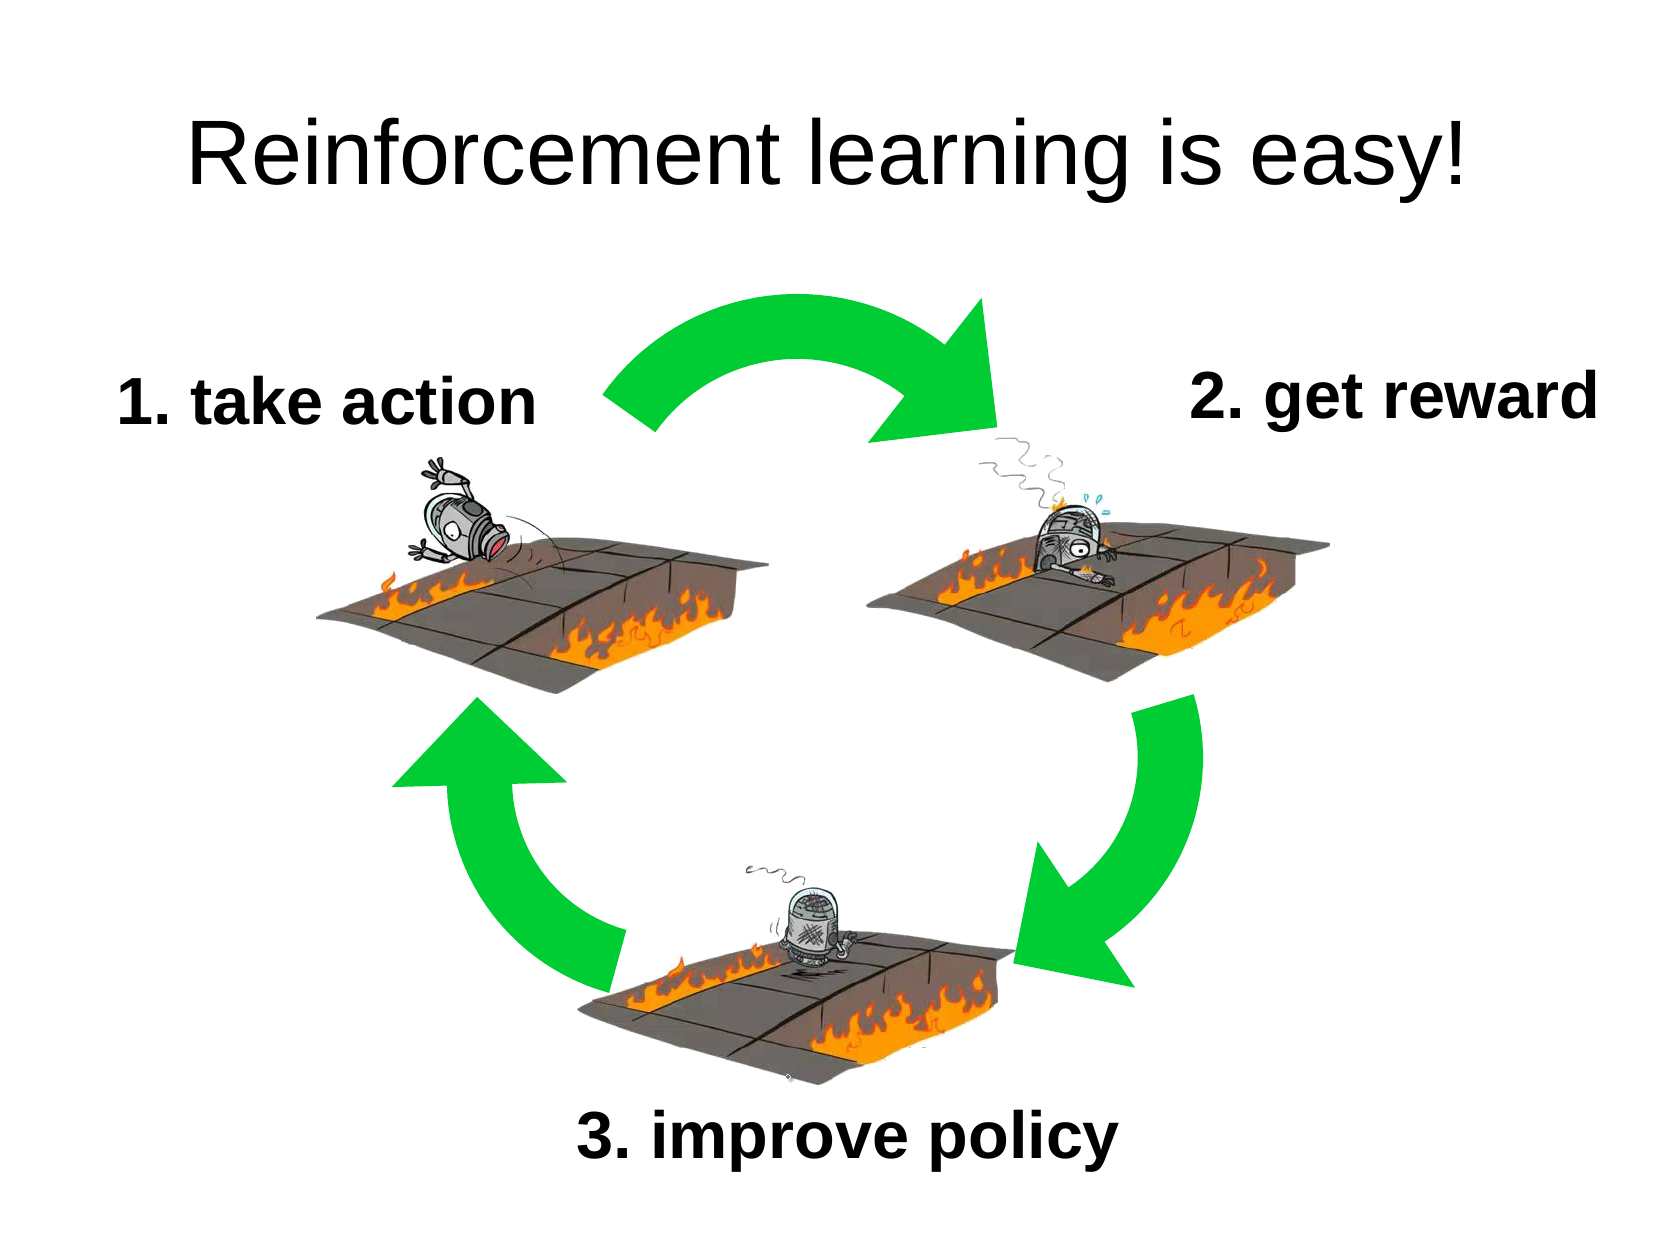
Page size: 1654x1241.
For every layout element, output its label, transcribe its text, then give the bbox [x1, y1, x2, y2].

picture [296, 425, 769, 700]
picture [853, 427, 1330, 704]
picture [564, 854, 1047, 1098]
text_box [602, 293, 998, 443]
text_box [391, 696, 627, 993]
text_box 3. improve policy [415, 1098, 1211, 1241]
text_box [1013, 694, 1204, 988]
text_box 2. get reward [1040, 358, 1654, 580]
text_box 1. take action [29, 363, 555, 586]
title Reinforcement learning is easy! [0, 49, 1654, 257]
